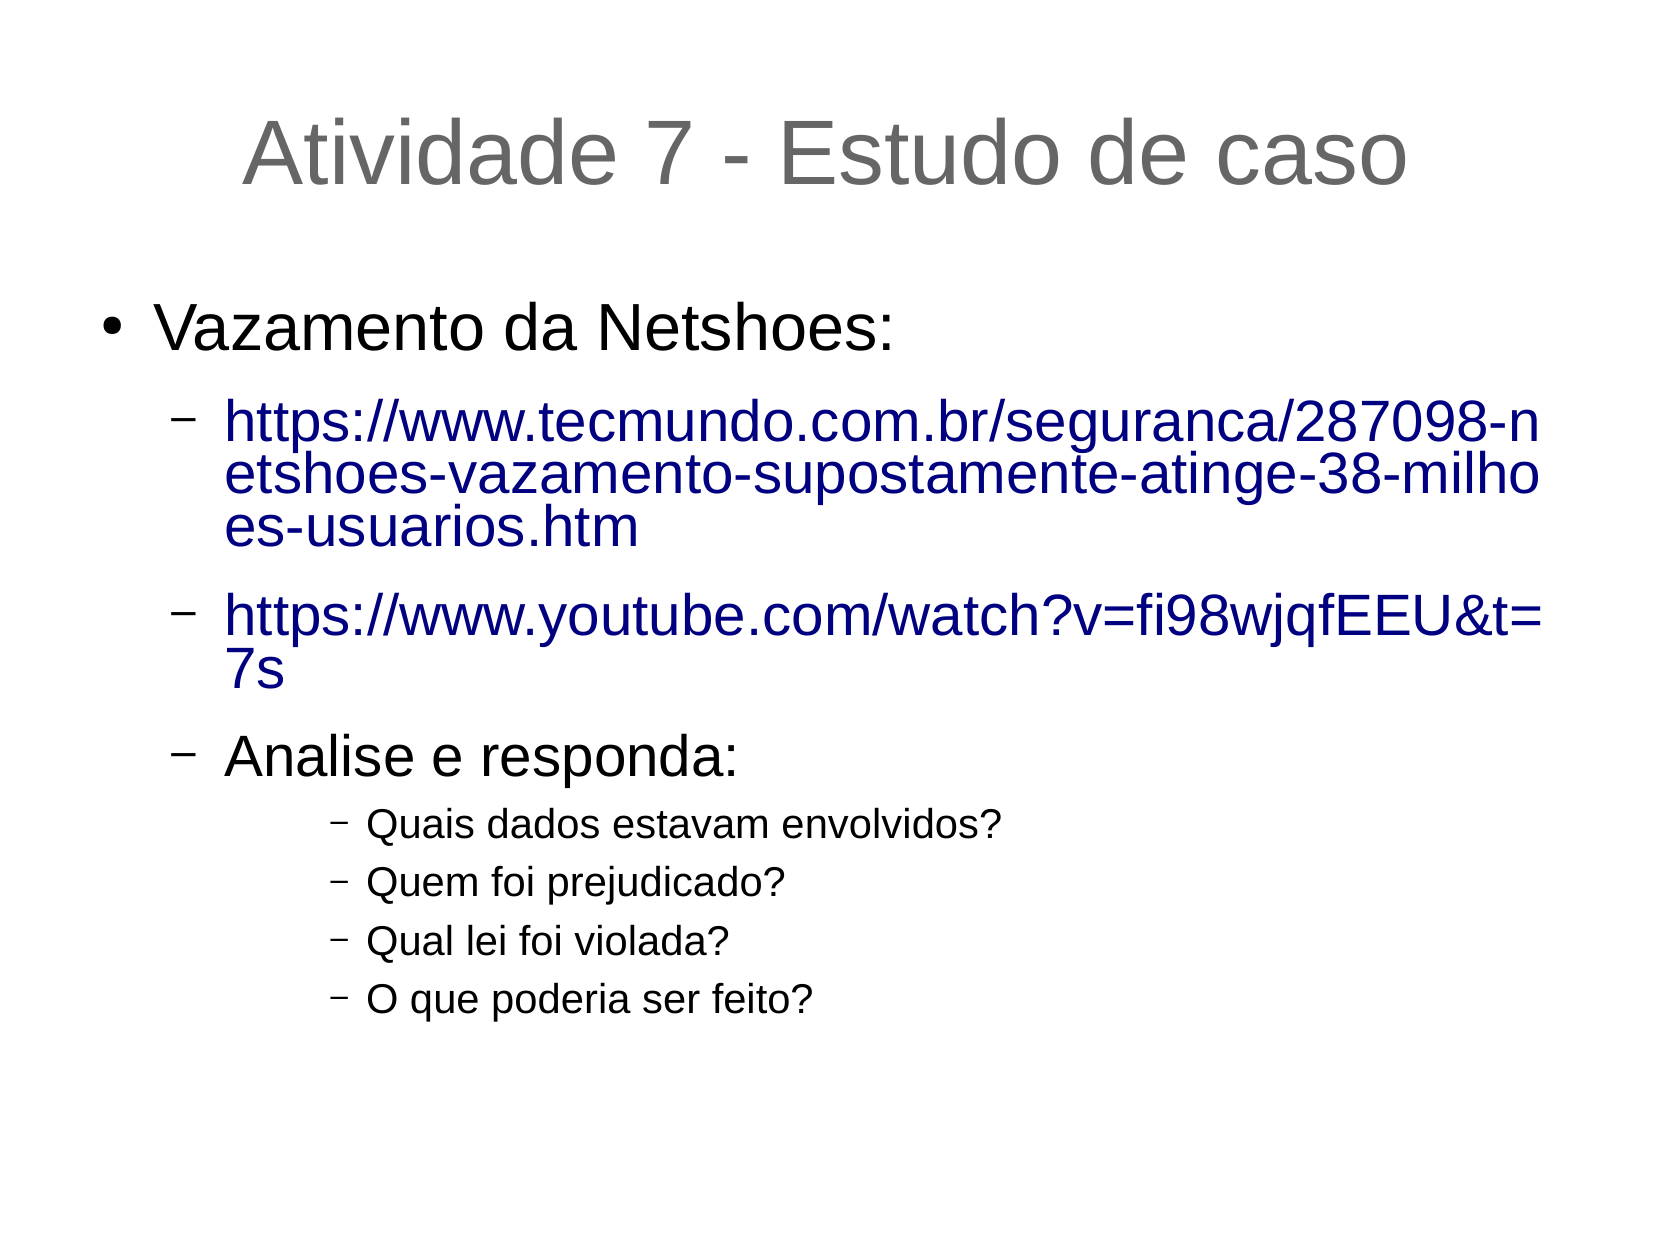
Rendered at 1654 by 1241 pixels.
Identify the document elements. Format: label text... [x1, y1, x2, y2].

title Atividade 7 - Estudo de caso [82, 49, 1571, 257]
list Vazamento da Netshoes: https://www.tecmundo.com.br/seguranca/287098-netshoes-vazamento-supostamente-atinge-38-milhoes-usuarios.htm https://www.youtube.com/watch?v=fi98wjqfEEU&t=7s Analise e responda: Quais dados estavam envolvidos? Quem foi prejudicado? Qual lei foi violada? O que poderia ser feito? [82, 290, 1571, 1158]
